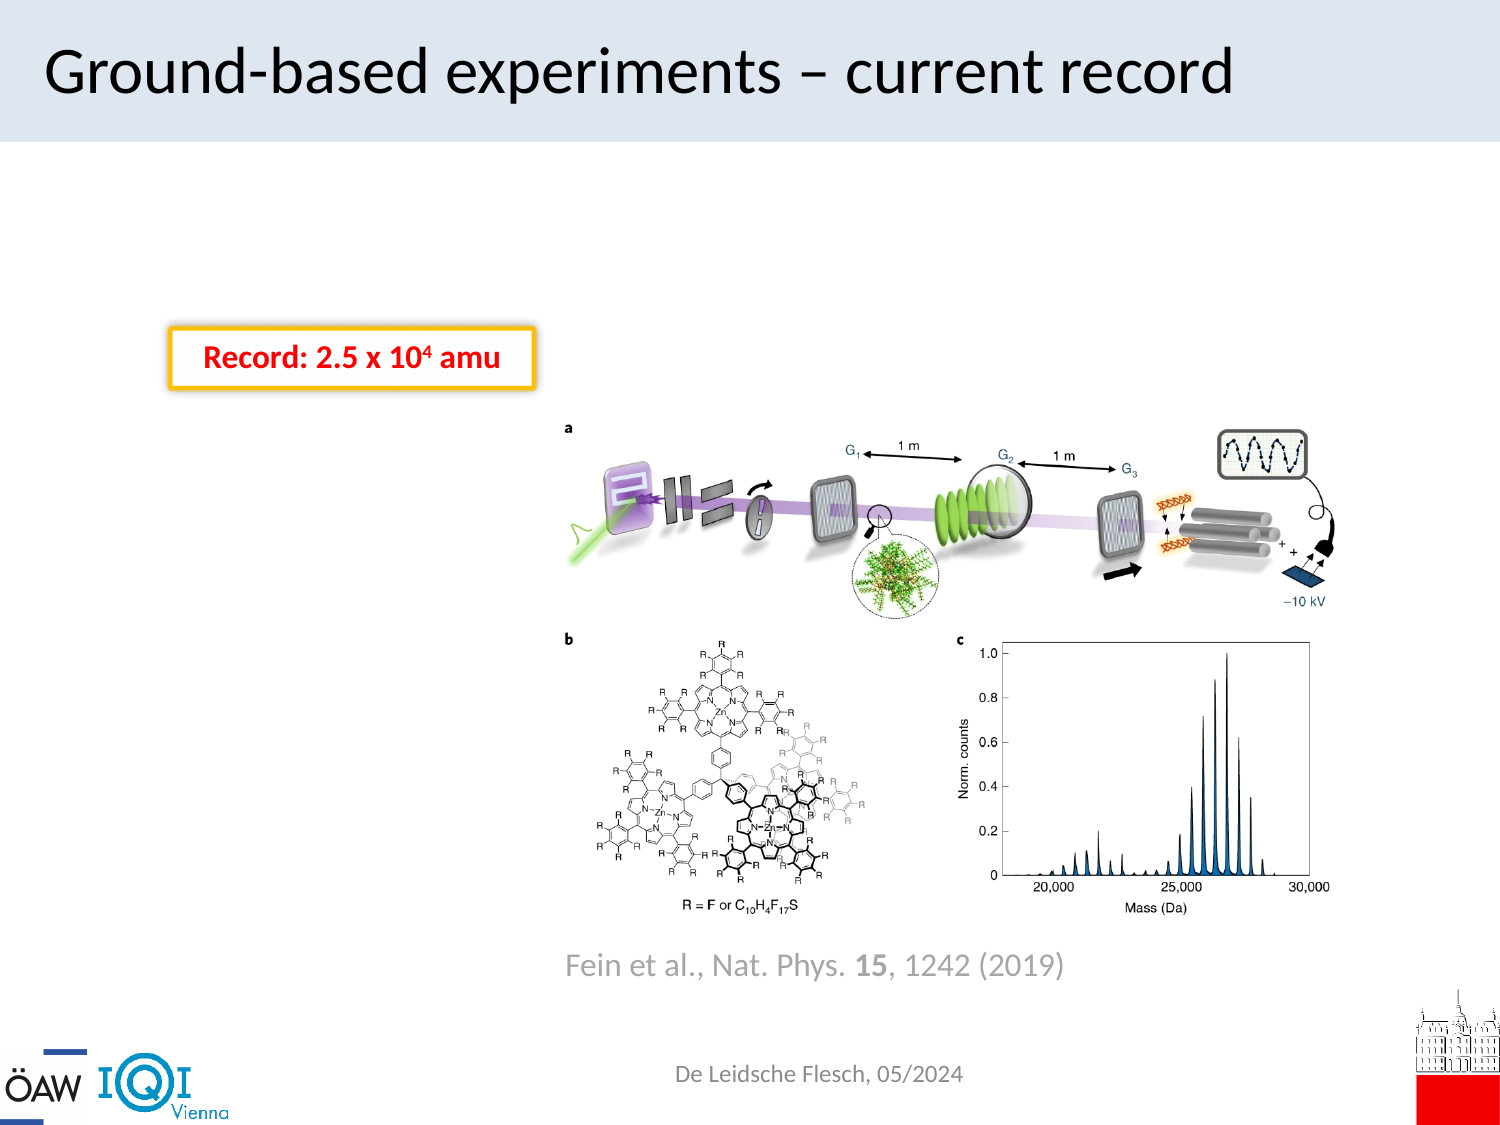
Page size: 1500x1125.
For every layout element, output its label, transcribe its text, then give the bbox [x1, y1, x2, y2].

picture [564, 424, 1335, 915]
picture [0, 1049, 87, 1125]
title Ground-based experiments – current record [29, 7, 1317, 126]
picture [1416, 988, 1500, 1125]
picture [94, 1049, 234, 1124]
text_box Record: 2.5 x 104 amu [173, 331, 531, 386]
text_box Fein et al., Nat. Phys. 15, 1242 (2019) [550, 936, 1301, 981]
